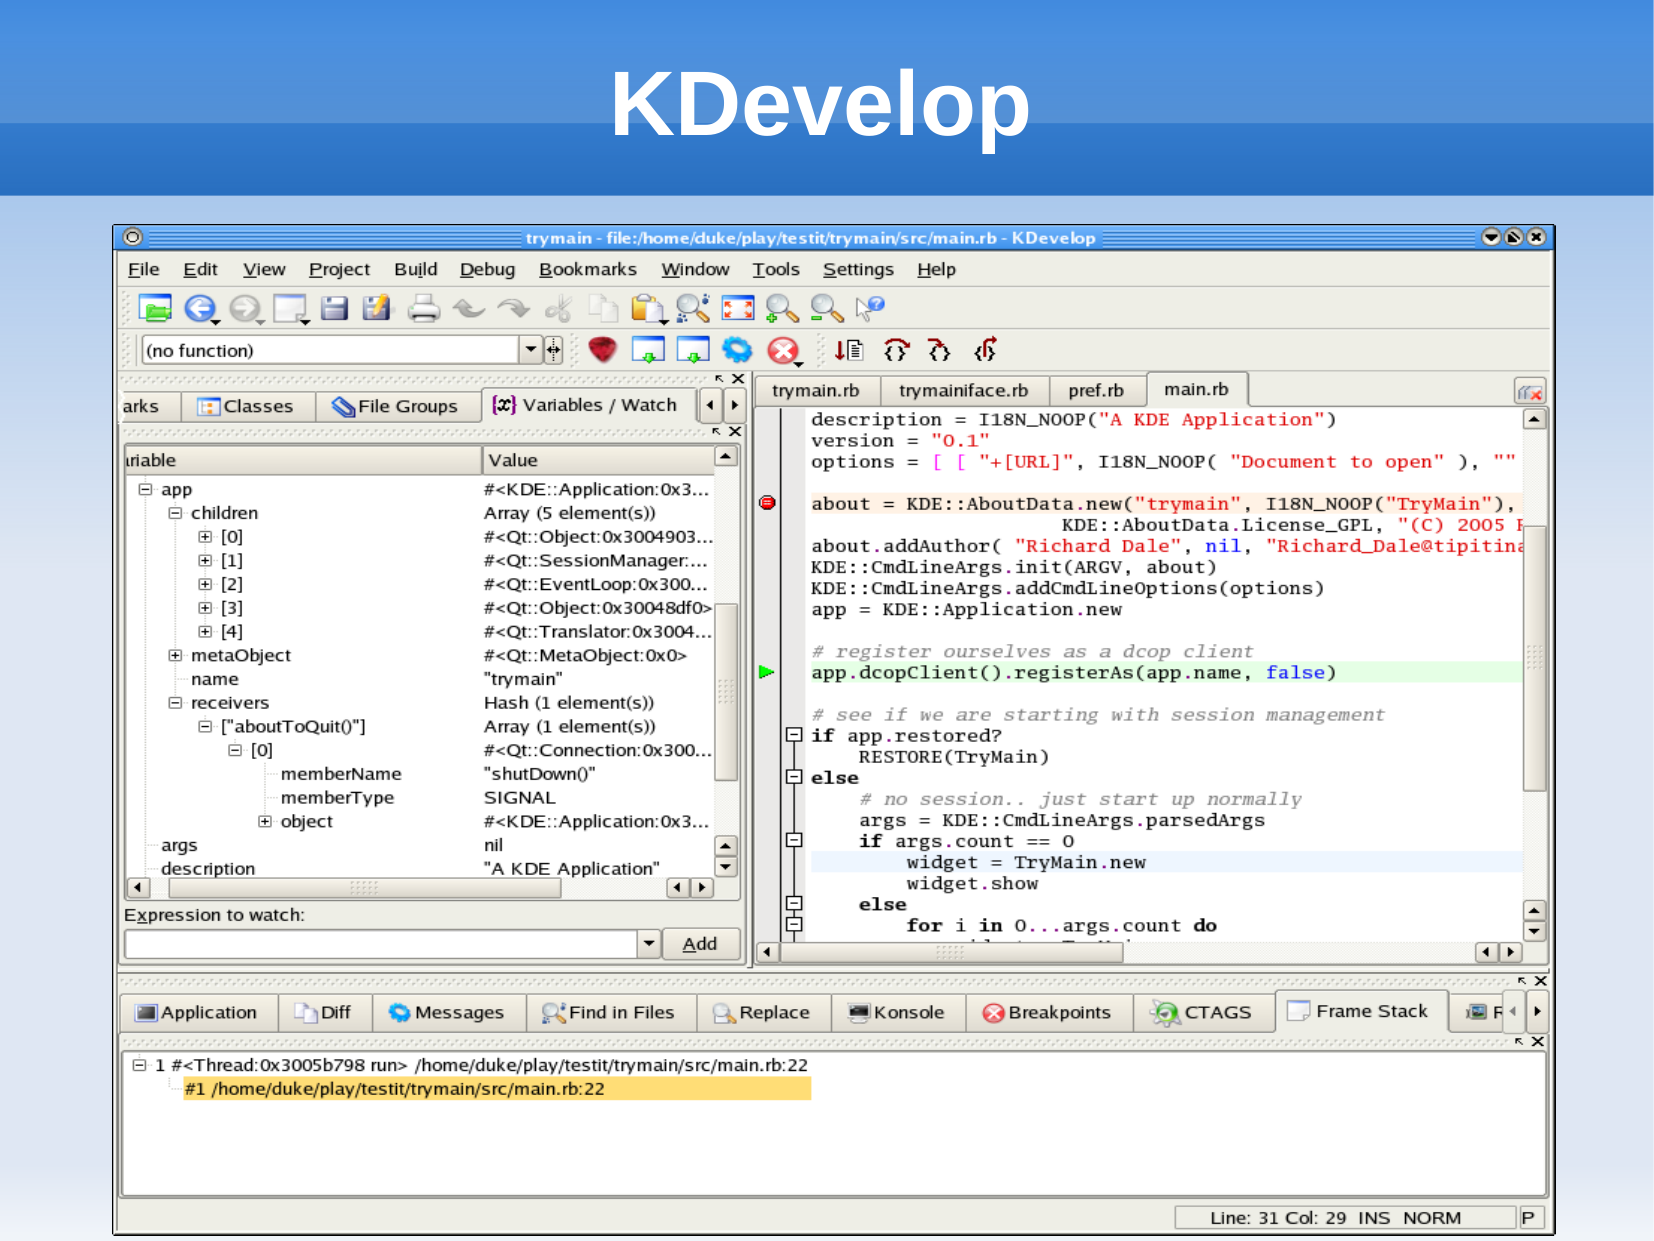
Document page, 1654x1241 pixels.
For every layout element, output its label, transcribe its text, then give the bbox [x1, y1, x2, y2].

picture [0, 0, 1654, 1241]
title KDevelop [76, 7, 1565, 200]
